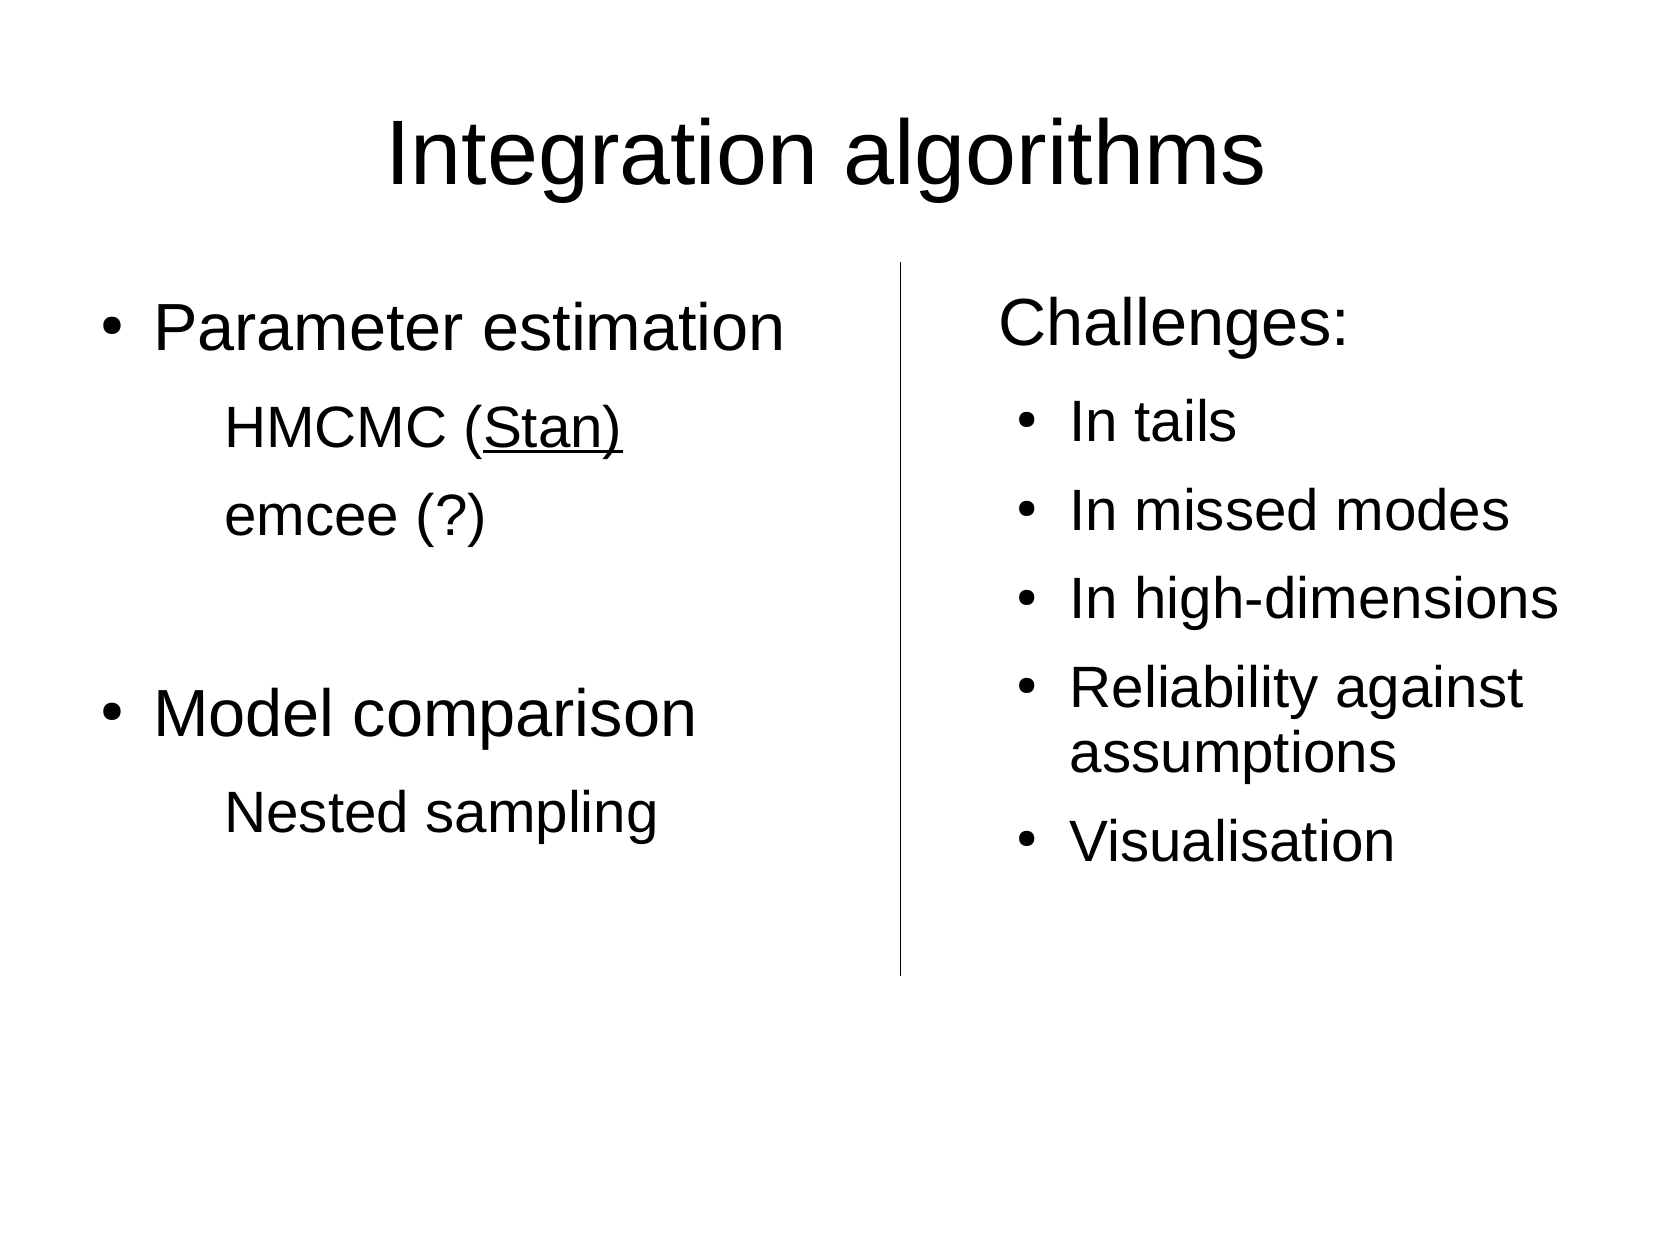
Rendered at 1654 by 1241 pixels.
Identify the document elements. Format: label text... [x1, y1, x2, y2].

list Parameter estimation HMCMC (Stan) emcee (?) Model comparison Nested sampling [82, 290, 826, 1010]
list Challenges: In tails In missed modes In high-dimensions Reliability against assumptions Visualisation [927, 284, 1607, 967]
title Integration algorithms [82, 49, 1571, 257]
